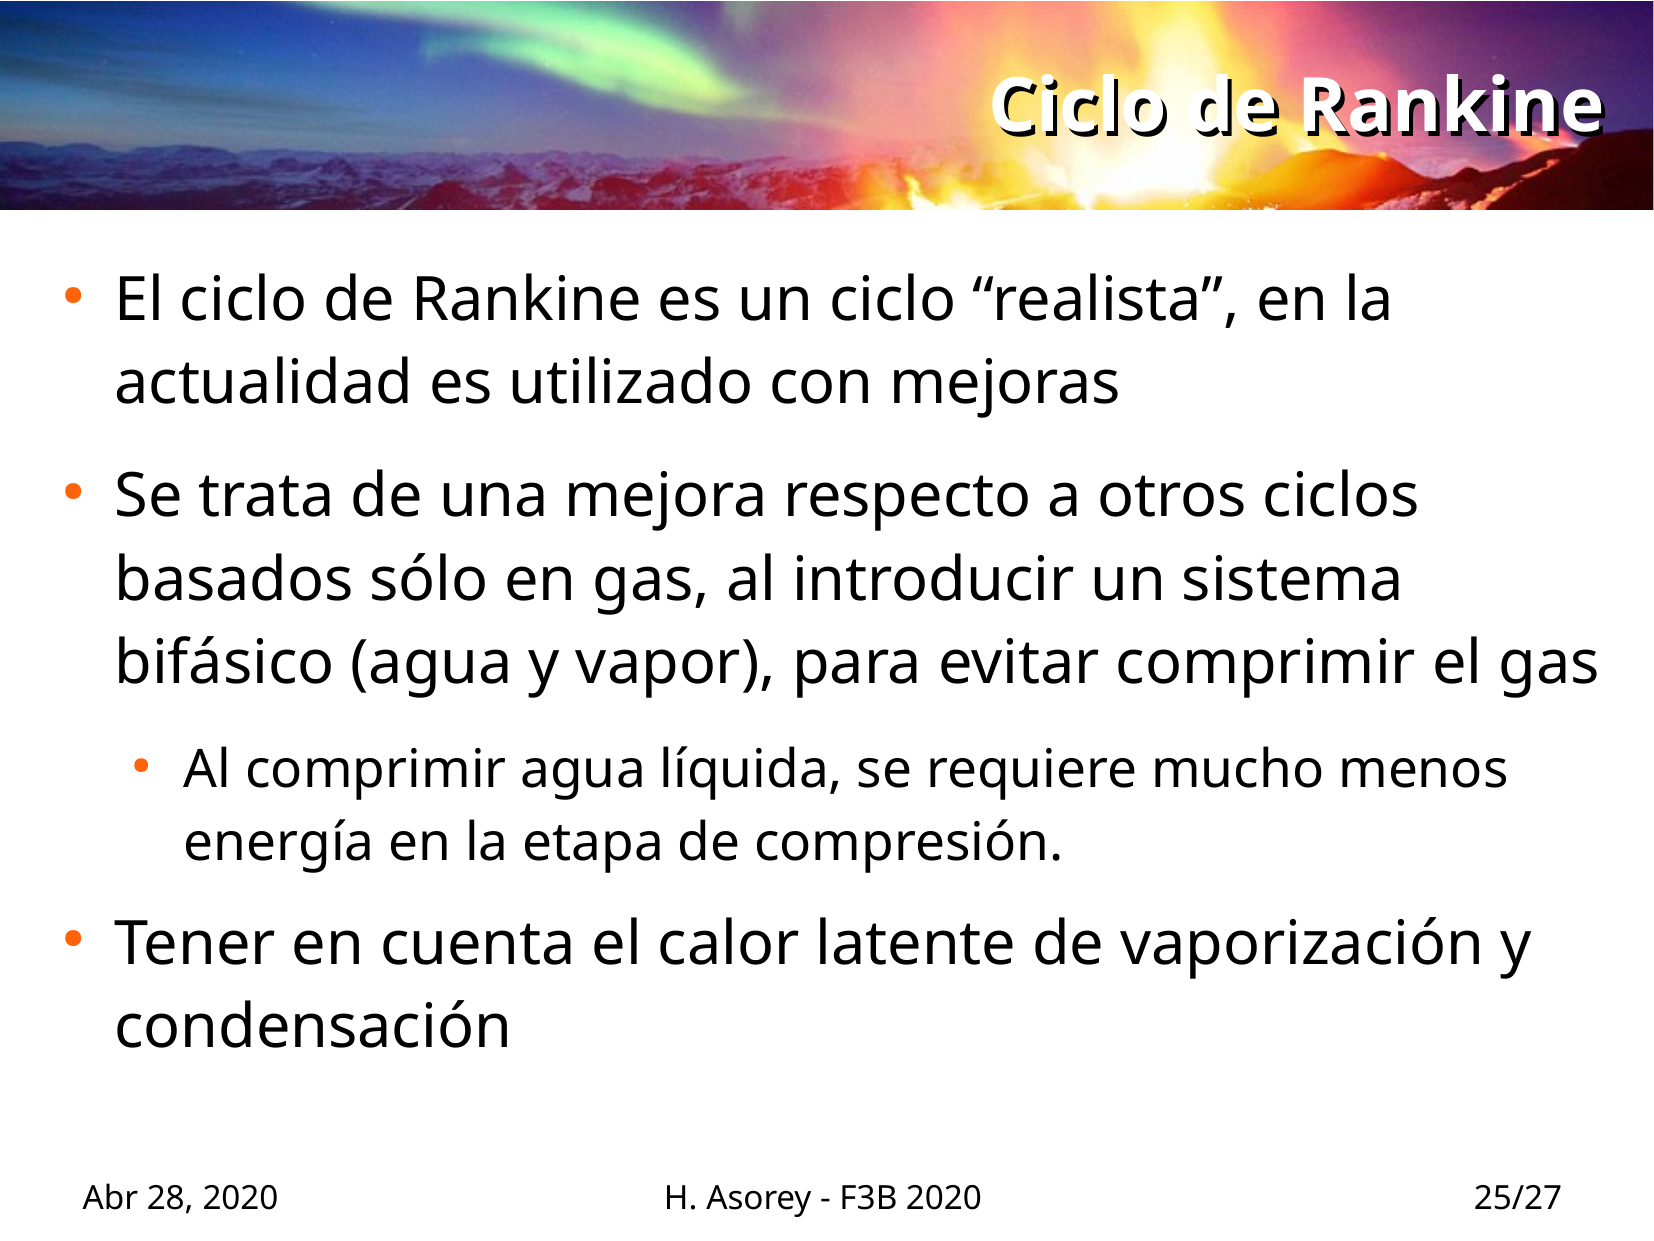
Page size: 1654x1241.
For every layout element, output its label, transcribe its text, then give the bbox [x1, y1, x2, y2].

picture [0, 1, 1654, 210]
list El ciclo de Rankine es un ciclo “realista”, en la actualidad es utilizado con mejoras Se trata de una mejora respecto a otros ciclos basados sólo en gas, al introducir un sistema bifásico (agua y vapor), para evitar comprimir el gas Al comprimir agua líquida, se requiere mucho menos energía en la etapa de compresión. Tener en cuenta el calor latente de vaporización y condensación [45, 255, 1606, 1156]
title Ciclo de Rankine [45, 15, 1606, 191]
